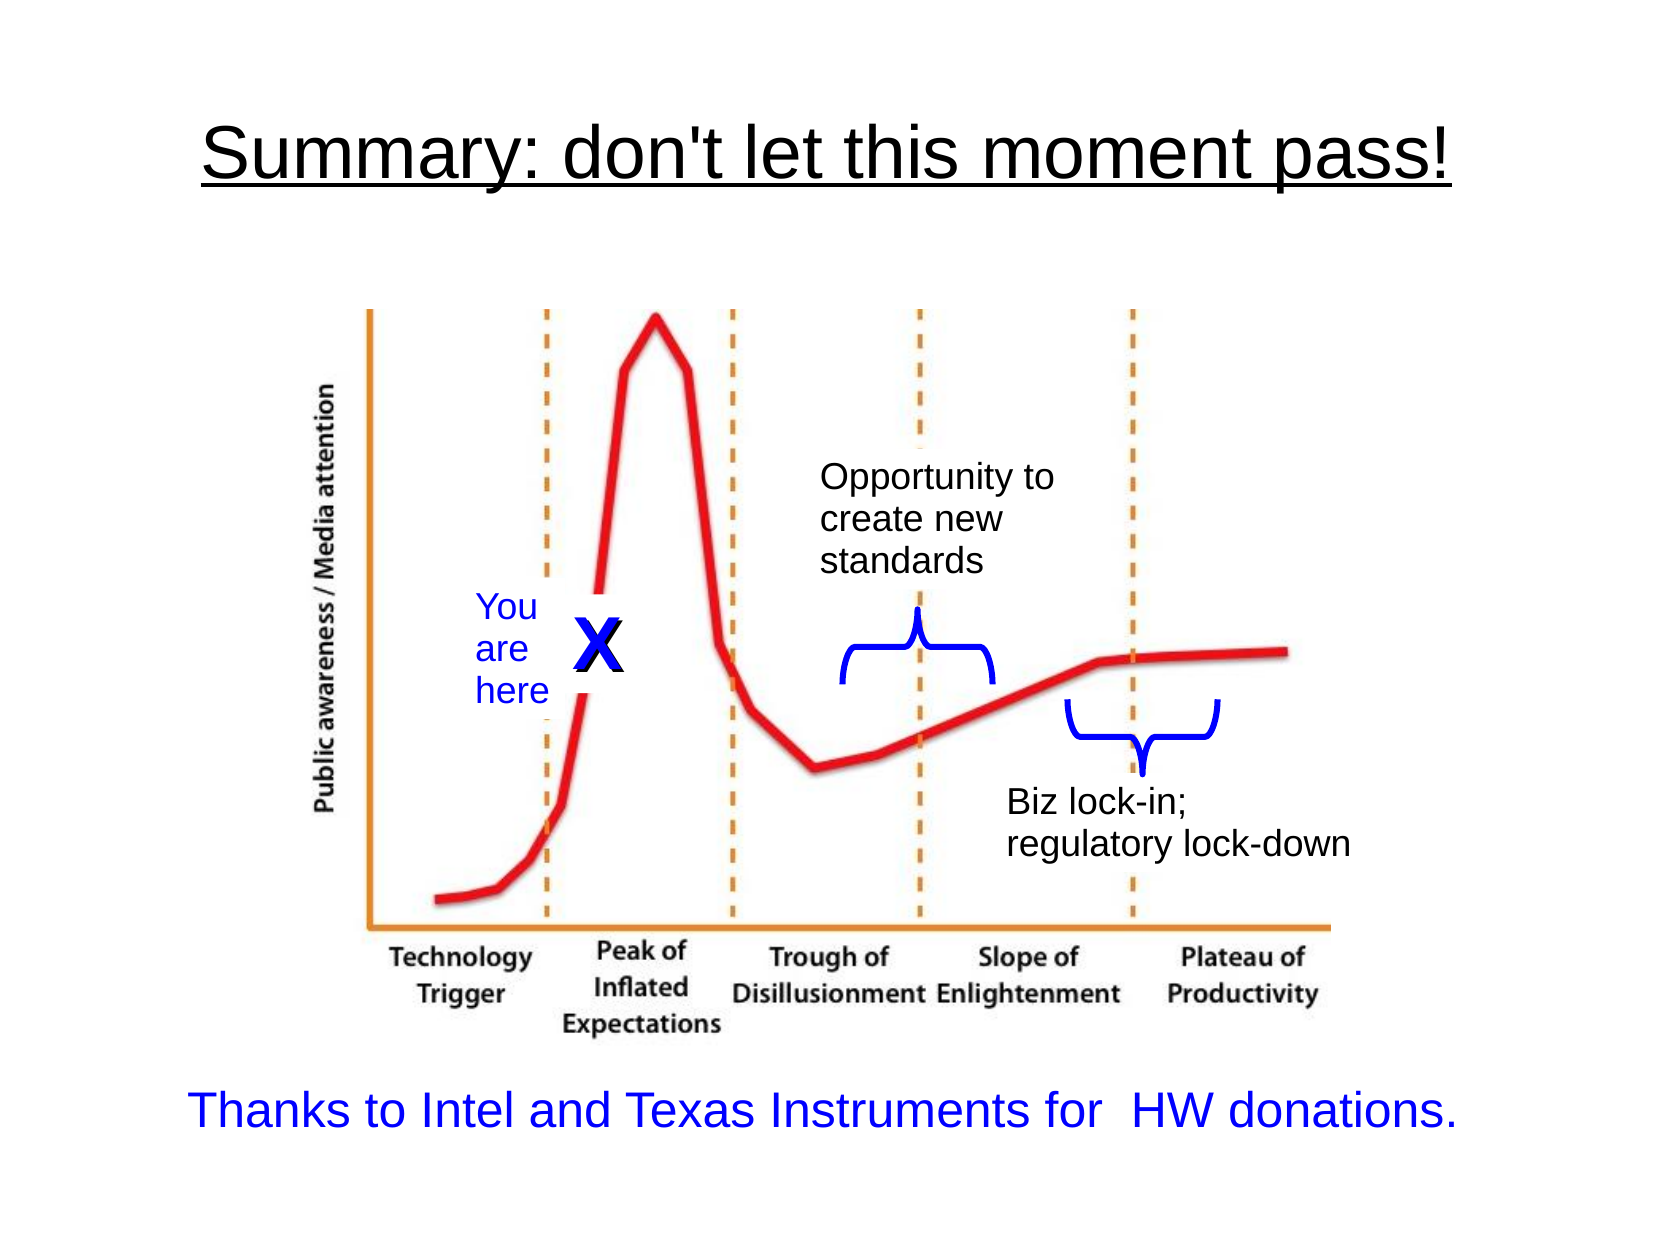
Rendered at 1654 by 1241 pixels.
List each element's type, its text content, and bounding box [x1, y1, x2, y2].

text_box You are here [460, 578, 566, 719]
title Summary: don't let this moment pass! [82, 49, 1571, 257]
text_box X [566, 594, 638, 694]
text_box Thanks to Intel and Texas Instruments for HW donations. [172, 1075, 1482, 1146]
text_box Opportunity to create new standards [805, 448, 1071, 590]
text_box Biz lock-in; regulatory lock-down [991, 773, 1368, 872]
picture [286, 309, 1331, 1060]
